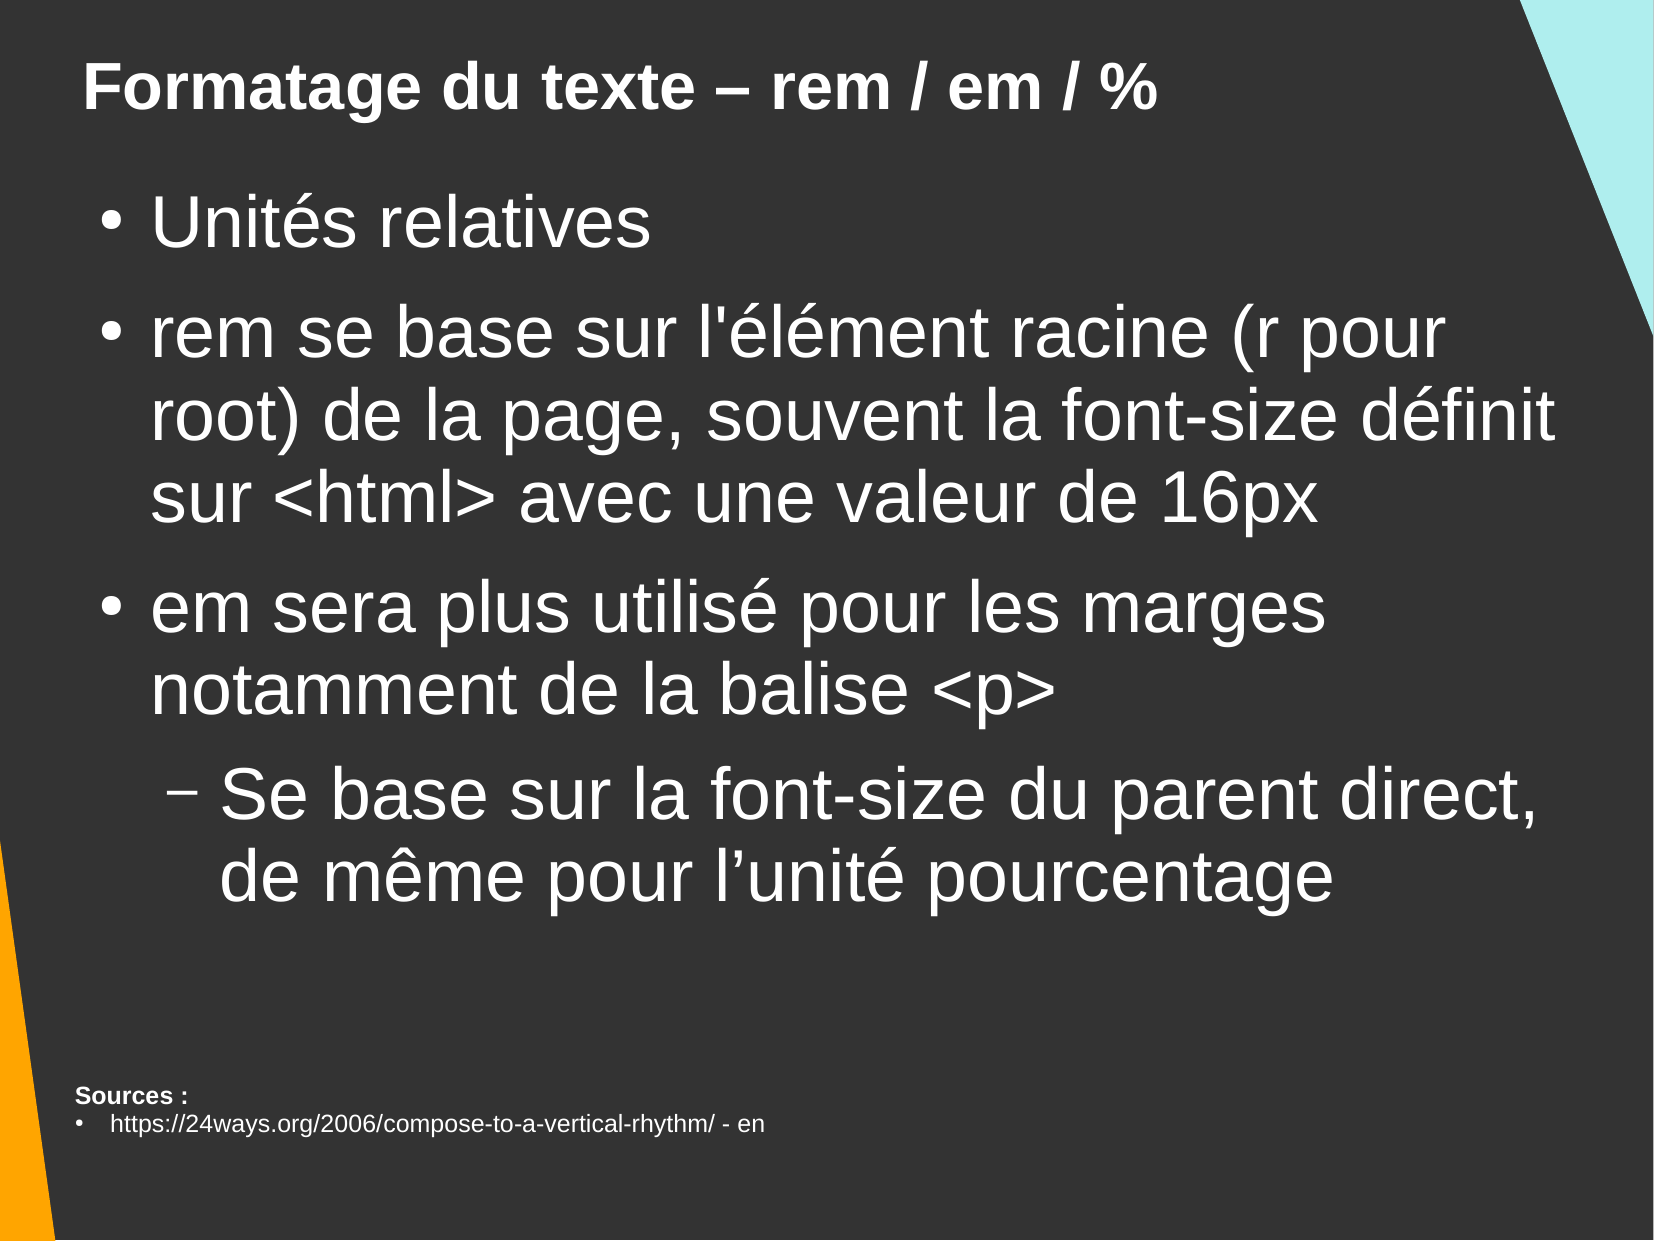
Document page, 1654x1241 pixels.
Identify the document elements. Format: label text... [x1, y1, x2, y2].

title Formatage du texte – rem / em / % [82, 49, 1571, 152]
list Unités relatives rem se base sur l'élément racine (r pour root) de la page, souvent la font-size définit sur <html> avec une valeur de 16px em sera plus utilisé pour les marges notamment de la balise <p> Se base sur la font-size du parent direct, de même pour l’unité pourcentage [80, 180, 1605, 922]
text_box Sources : https://24ways.org/2006/compose-to-a-vertical-rhythm/ - en [60, 1074, 1546, 1241]
text_box [0, 840, 56, 1241]
text_box [1519, 0, 1654, 338]
